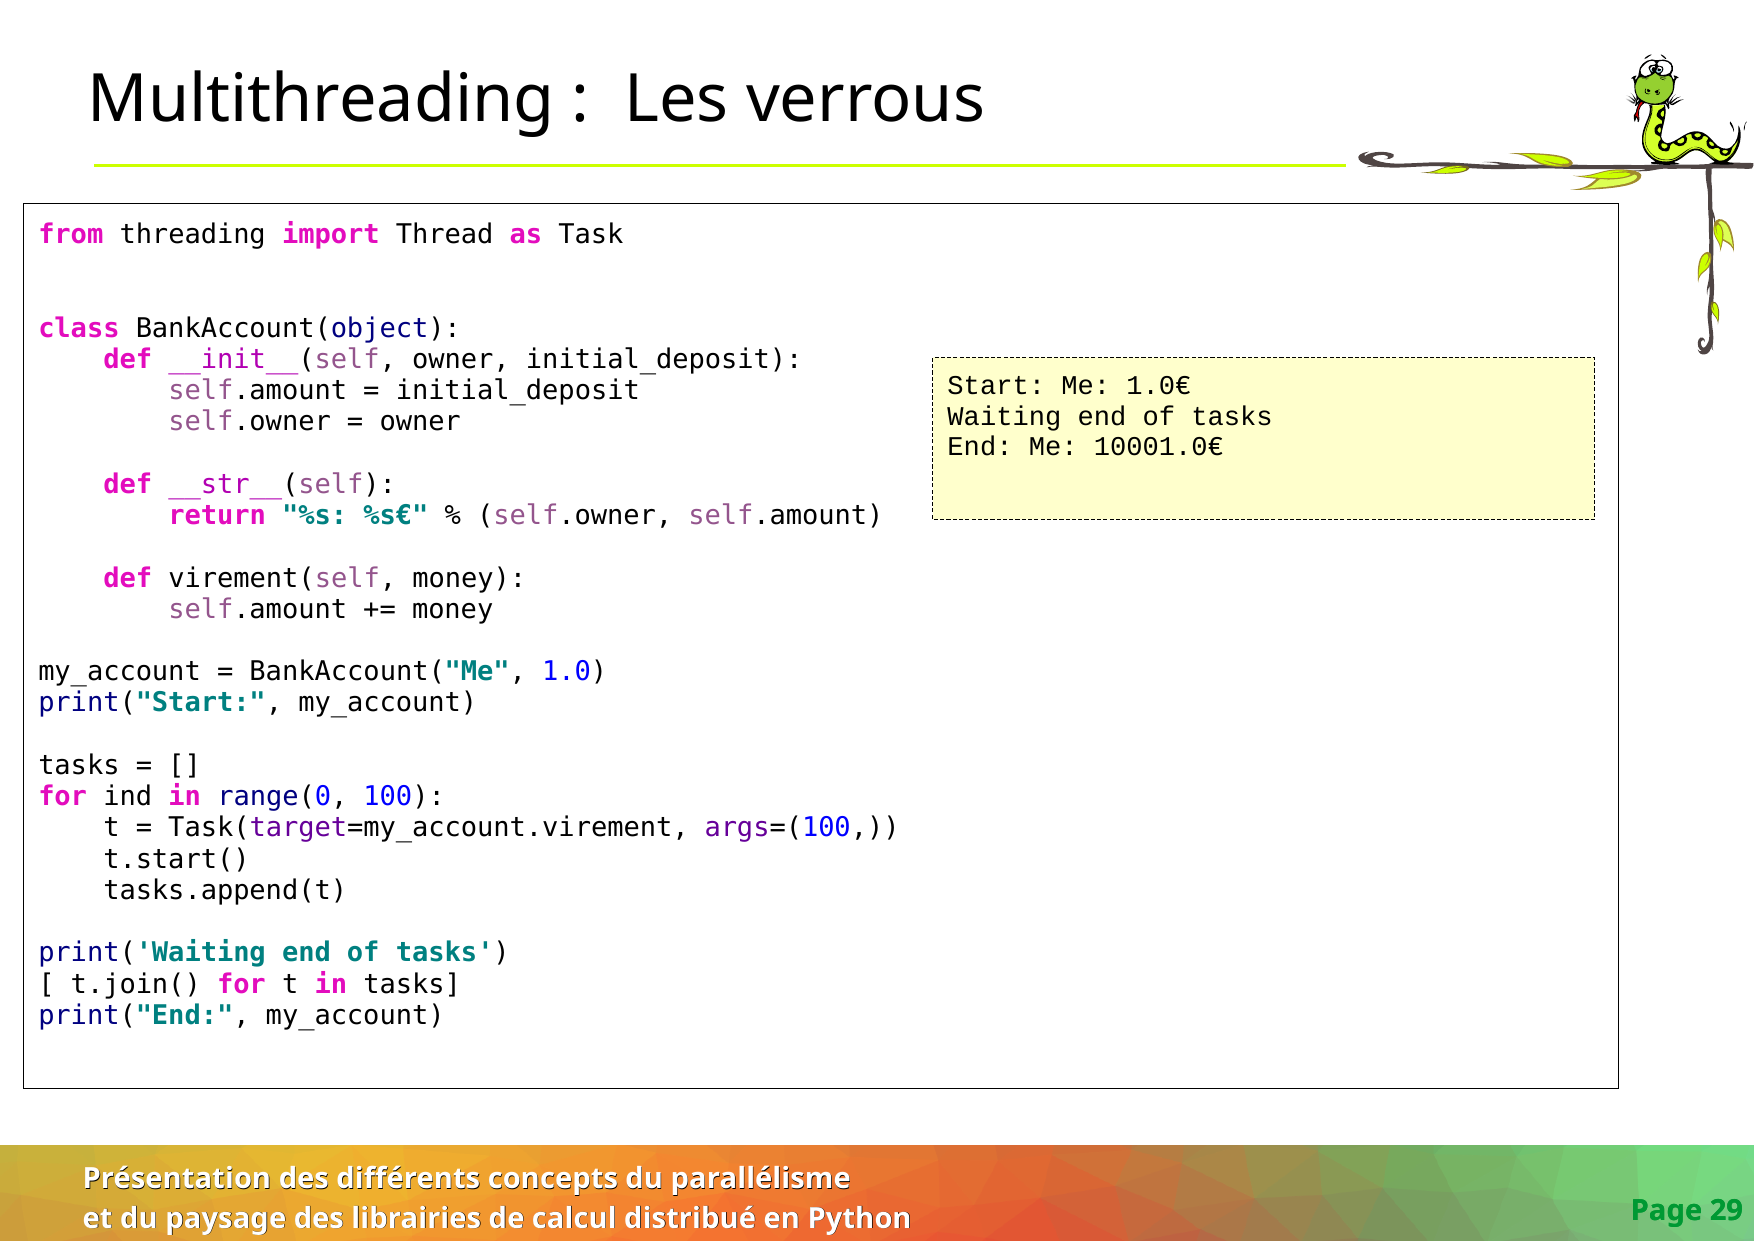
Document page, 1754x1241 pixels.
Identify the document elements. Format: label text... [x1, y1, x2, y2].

title Multithreading : Les verrous [87, 31, 1667, 160]
text_box Start: Me: 1.0€ Waiting end of tasks End: Me: 10001.0€ [932, 357, 1595, 520]
text_box from threading import Thread as Task class BankAccount(object): def __init__(self, owner, initial_deposit): self.amount = initial_deposit self.owner = owner def __str__(self): return "%s: %s€" % (self.owner, self.amount) def virement(self, money): self.amount += money my_account = BankAccount("Me", 1.0) print("Start:", my_account) tasks = [] for ind in range(0, 100): t = Task(target=my_account.virement, args=(100,)) t.start() tasks.append(t) print('Waiting end of tasks') [ t.join() for t in tasks] print("End:", my_account) [23, 203, 1619, 1089]
picture [0, 1145, 1754, 1241]
